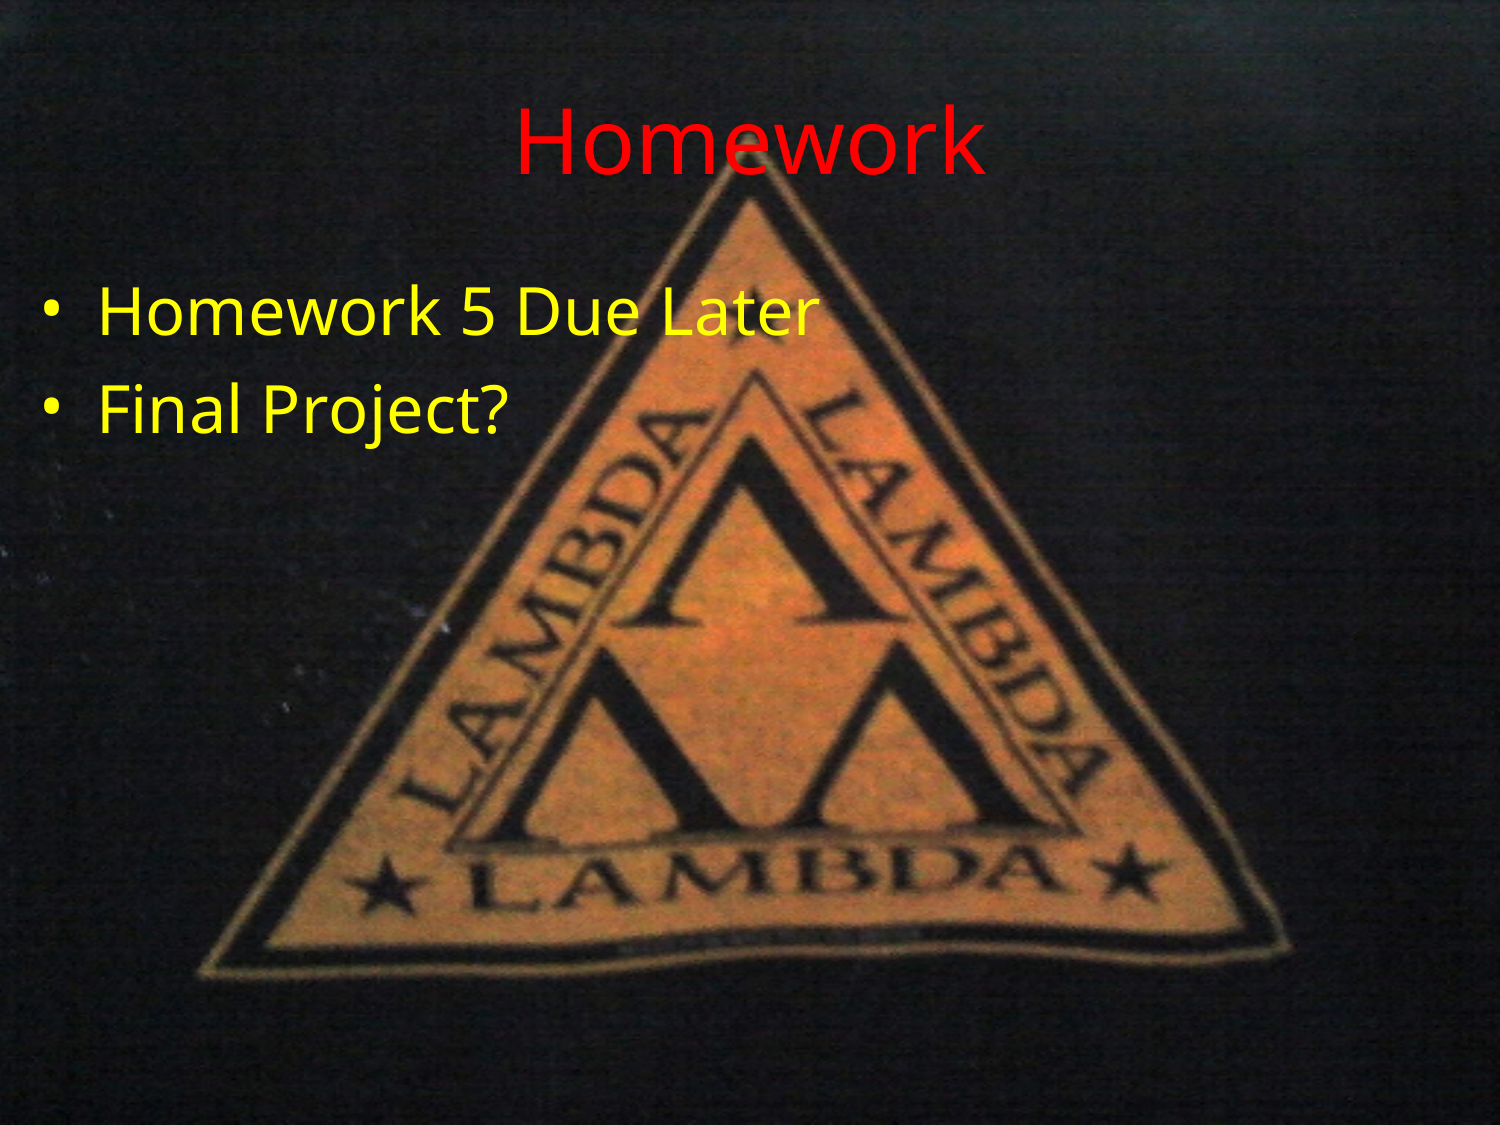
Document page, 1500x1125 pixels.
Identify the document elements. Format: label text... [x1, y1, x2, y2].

list Homework 5 Due Later Final Project? [24, 262, 1476, 1101]
picture [0, 0, 1500, 1125]
title Homework [24, 45, 1476, 233]
